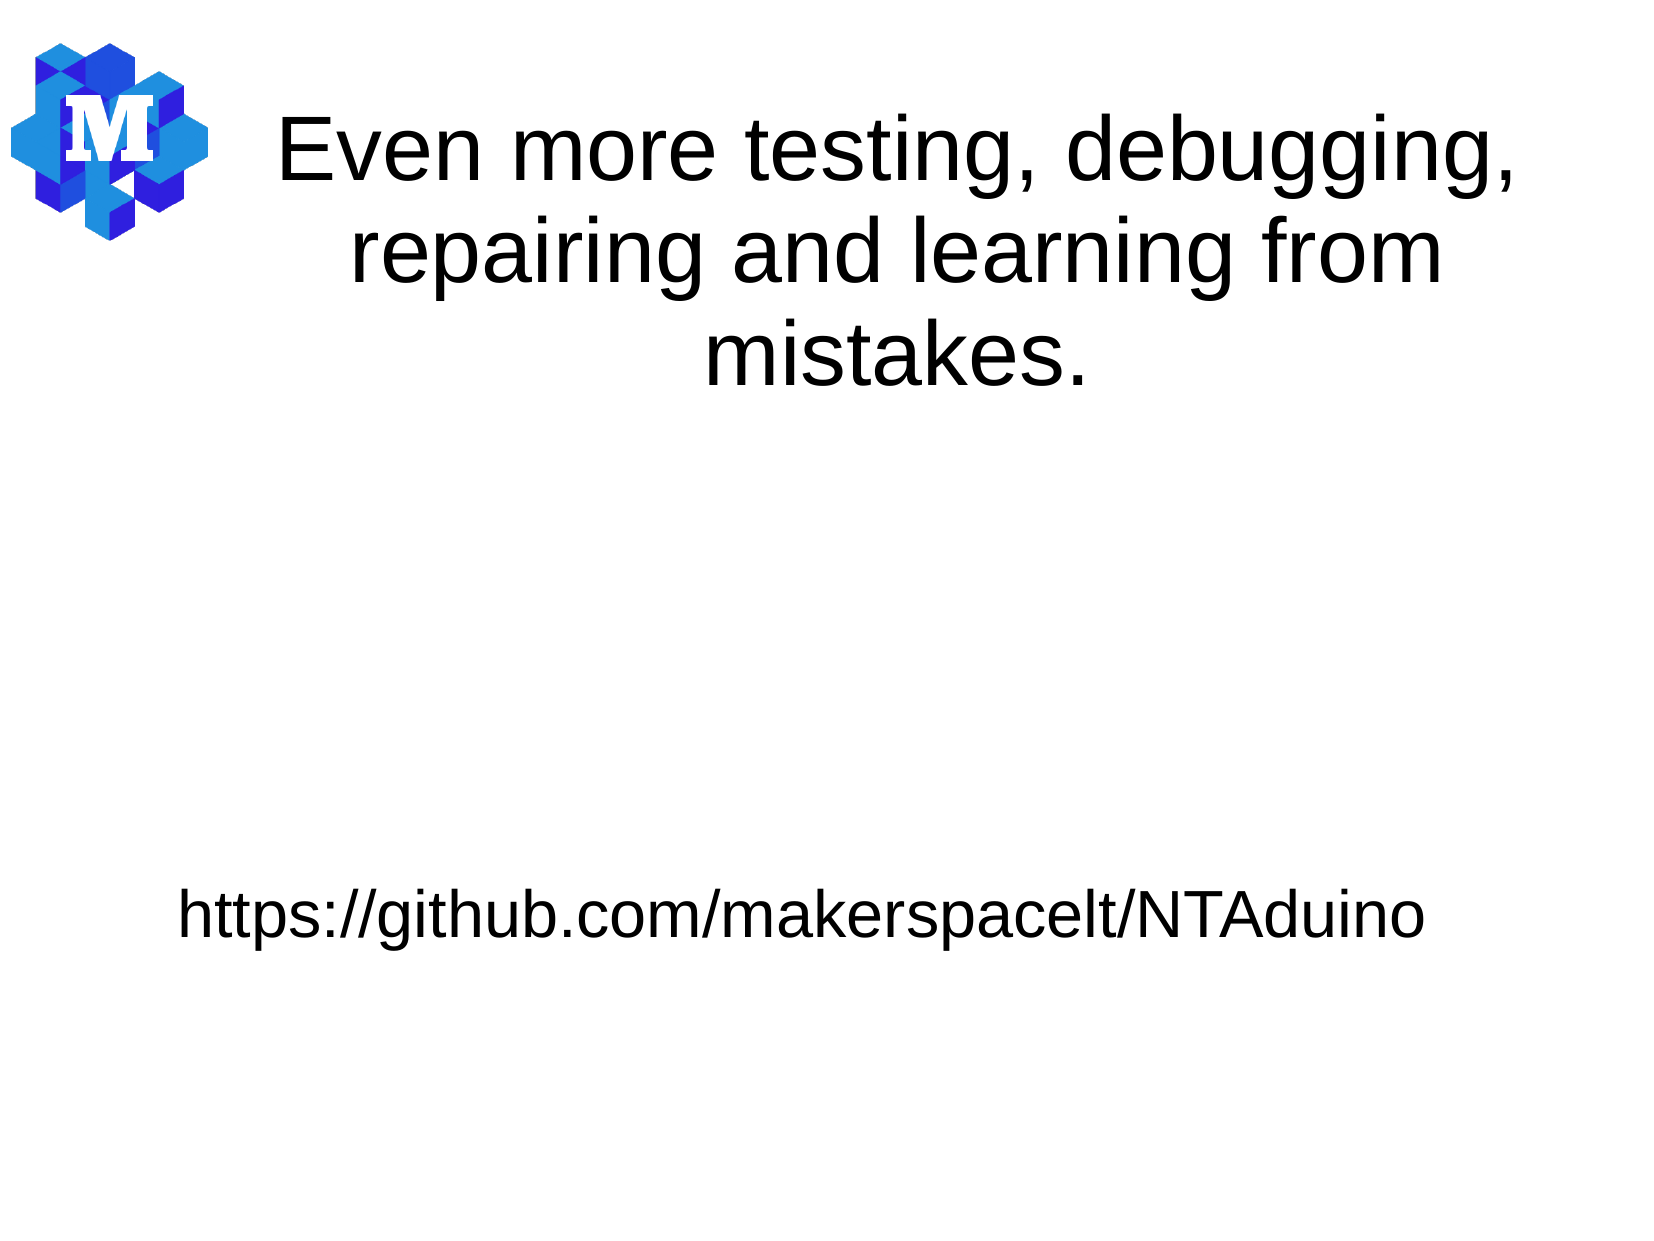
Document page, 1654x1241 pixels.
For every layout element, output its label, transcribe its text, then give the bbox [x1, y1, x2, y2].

title Even more testing, debugging, repairing and learning from mistakes. [225, 97, 1571, 406]
text_box https://github.com/makerspacelt/NTAduino [74, 555, 1531, 1241]
picture [11, 15, 208, 241]
